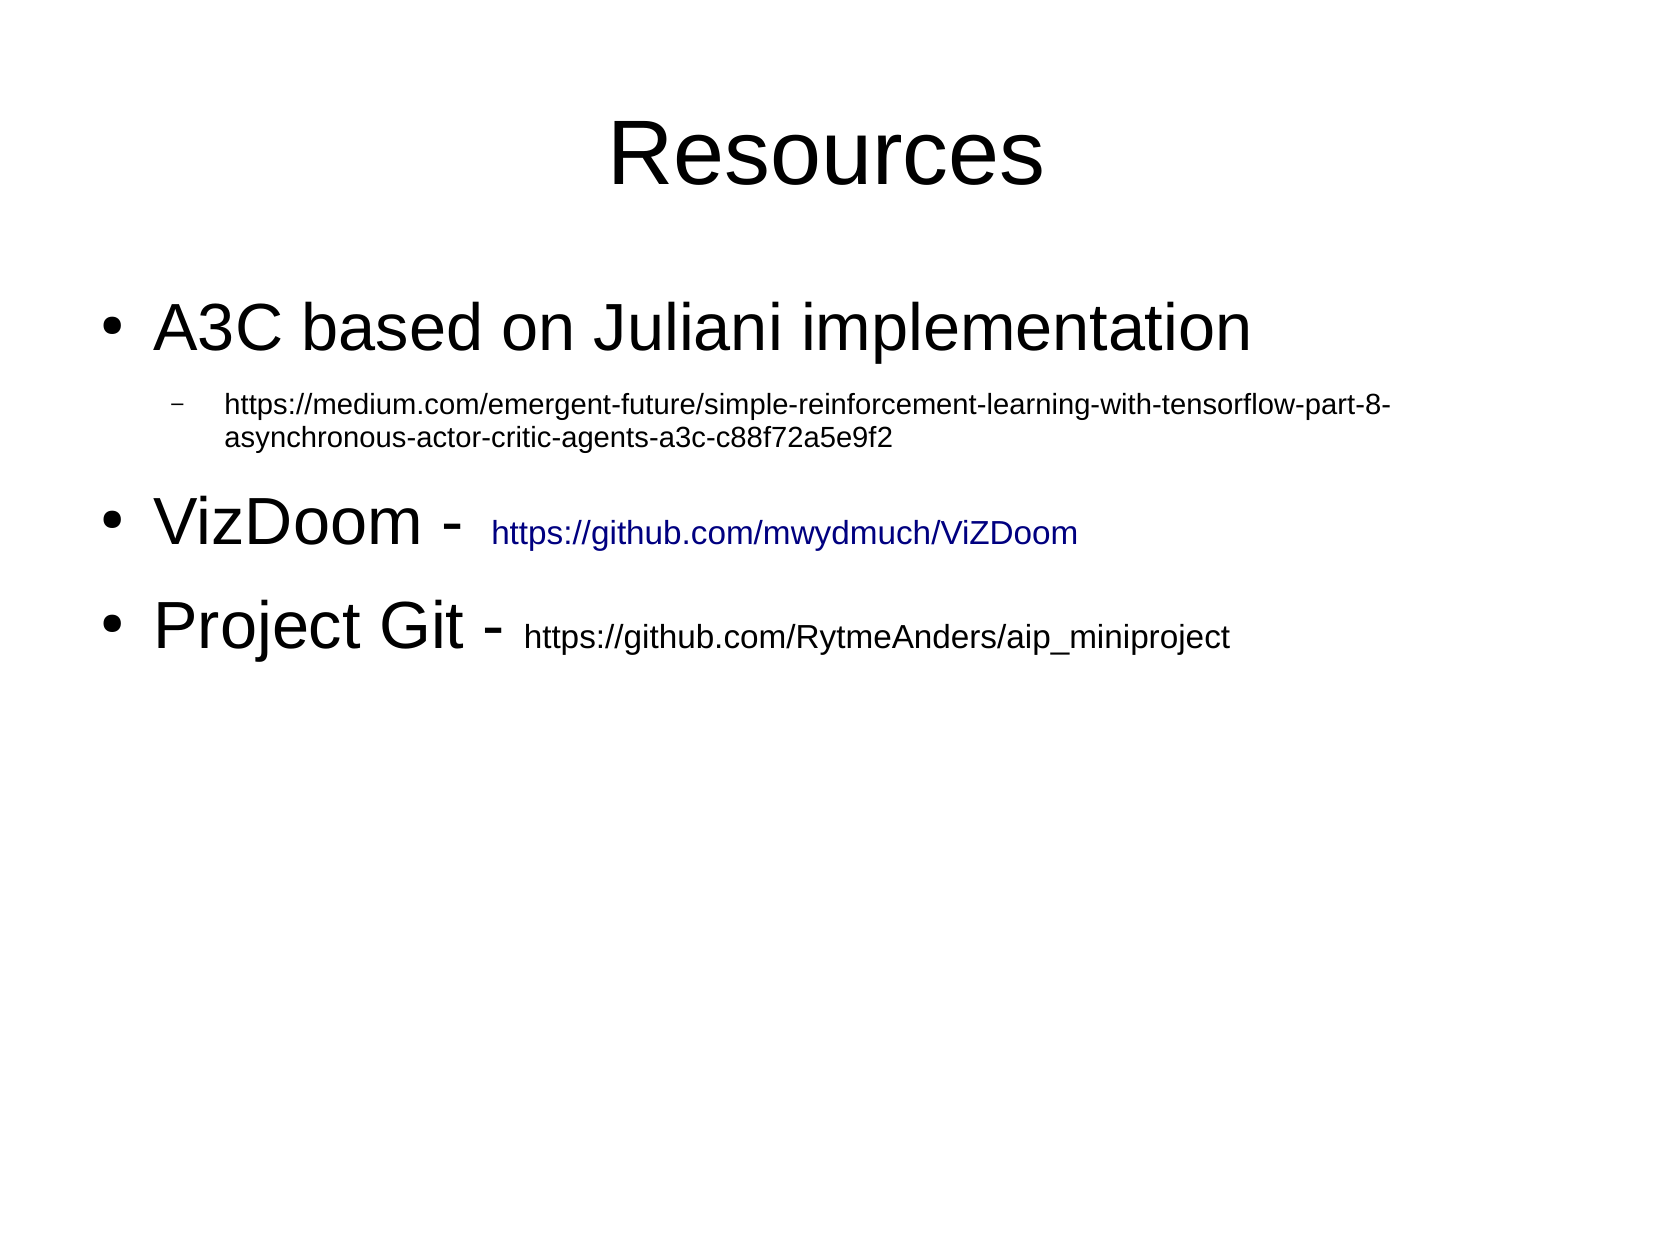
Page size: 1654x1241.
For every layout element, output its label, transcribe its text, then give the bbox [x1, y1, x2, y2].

list A3C based on Juliani implementation https://medium.com/emergent-future/simple-reinforcement-learning-with-tensorflow-part-8-asynchronous-actor-critic-agents-a3c-c88f72a5e9f2 VizDoom - https://github.com/mwydmuch/ViZDoom Project Git - https://github.com/RytmeAnders/aip_miniproject [82, 290, 1571, 1010]
title Resources [82, 49, 1571, 257]
